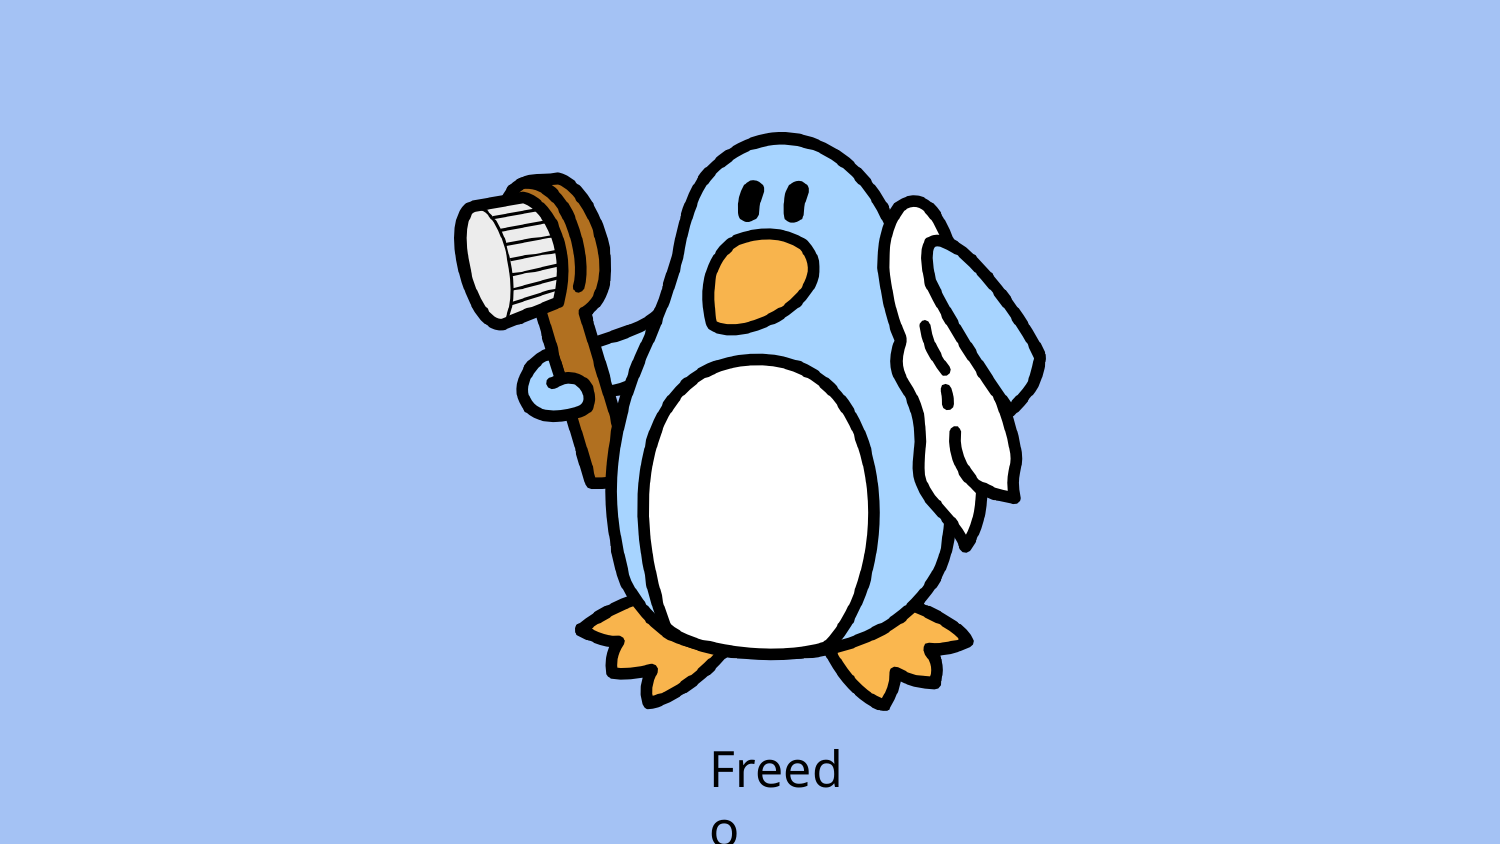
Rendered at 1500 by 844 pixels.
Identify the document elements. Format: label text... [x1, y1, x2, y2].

text_box Freedo [694, 722, 871, 791]
picture [454, 132, 1046, 711]
